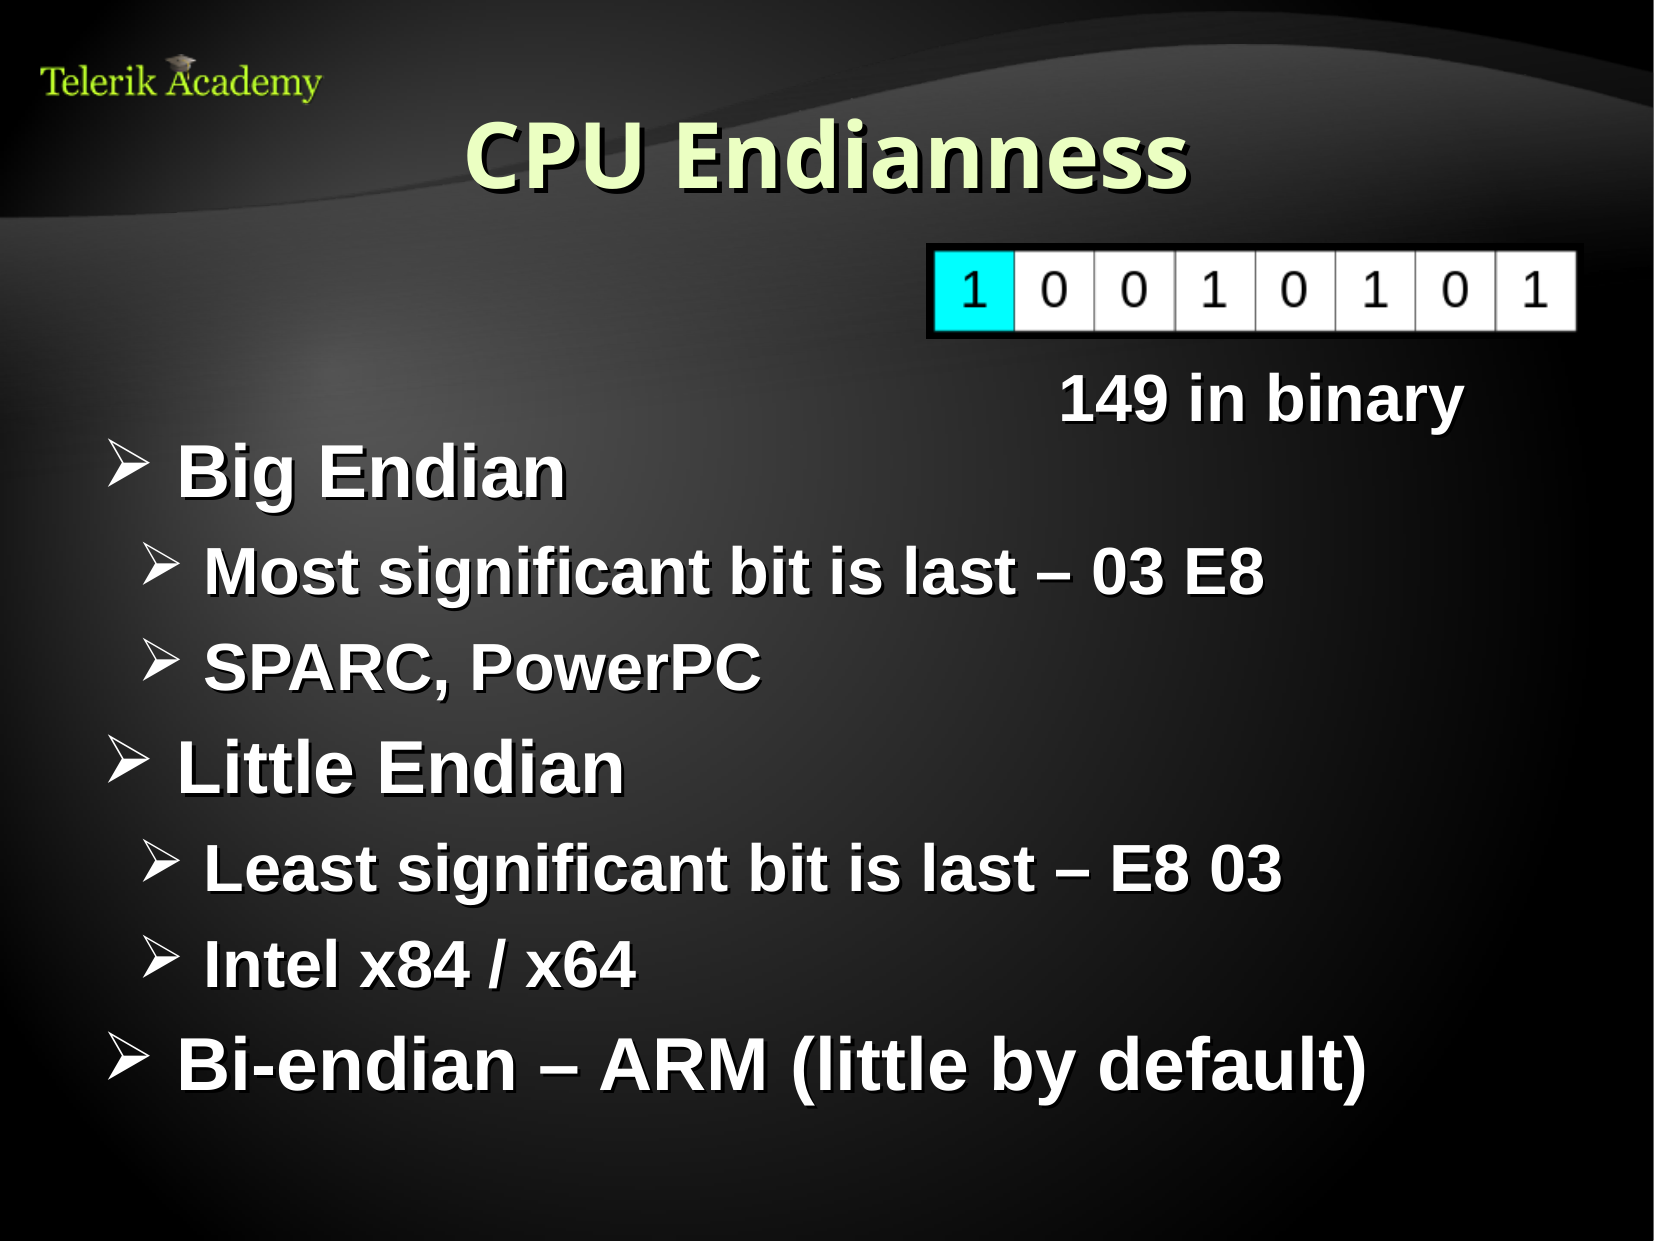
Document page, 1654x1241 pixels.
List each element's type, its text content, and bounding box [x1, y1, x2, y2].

picture [0, 0, 1654, 1241]
title CPU Endianness [82, 49, 1571, 257]
subtitle Big Endian Most significant bit is last – 03 E8 SPARC, PowerPC Little Endian Least significant bit is last – E8 03 Intel x84 / x64 Bi-endian – ARM (little by default) [102, 408, 1618, 1128]
text_box 149 in binary [1043, 353, 1482, 444]
